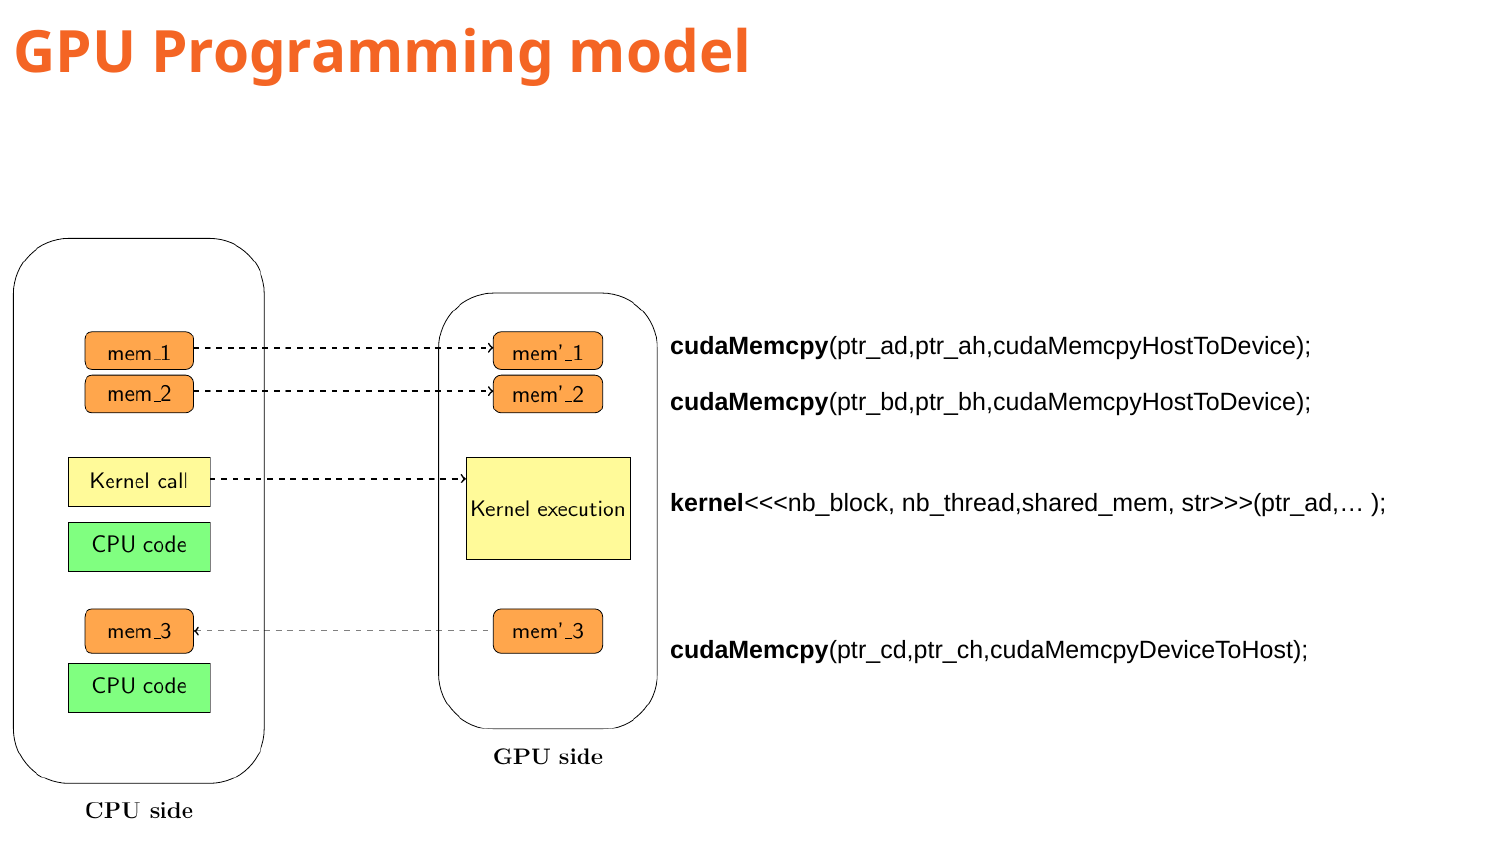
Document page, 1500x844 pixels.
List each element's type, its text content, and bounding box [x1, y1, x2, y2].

picture [12, 237, 658, 827]
title GPU Programming model [0, 0, 1499, 125]
text_box cudaMemcpy(ptr_ad,ptr_ah,cudaMemcpyHostToDevice); cudaMemcpy(ptr_bd,ptr_bh,cudaMemcpyHostToDevice); kernel<<<nb_block, nb_thread,shared_mem, str>>>(ptr_ad,… ); cudaMemcpy(ptr_cd,ptr_ch,cudaMemcpyDeviceToHost); [658, 240, 1500, 728]
